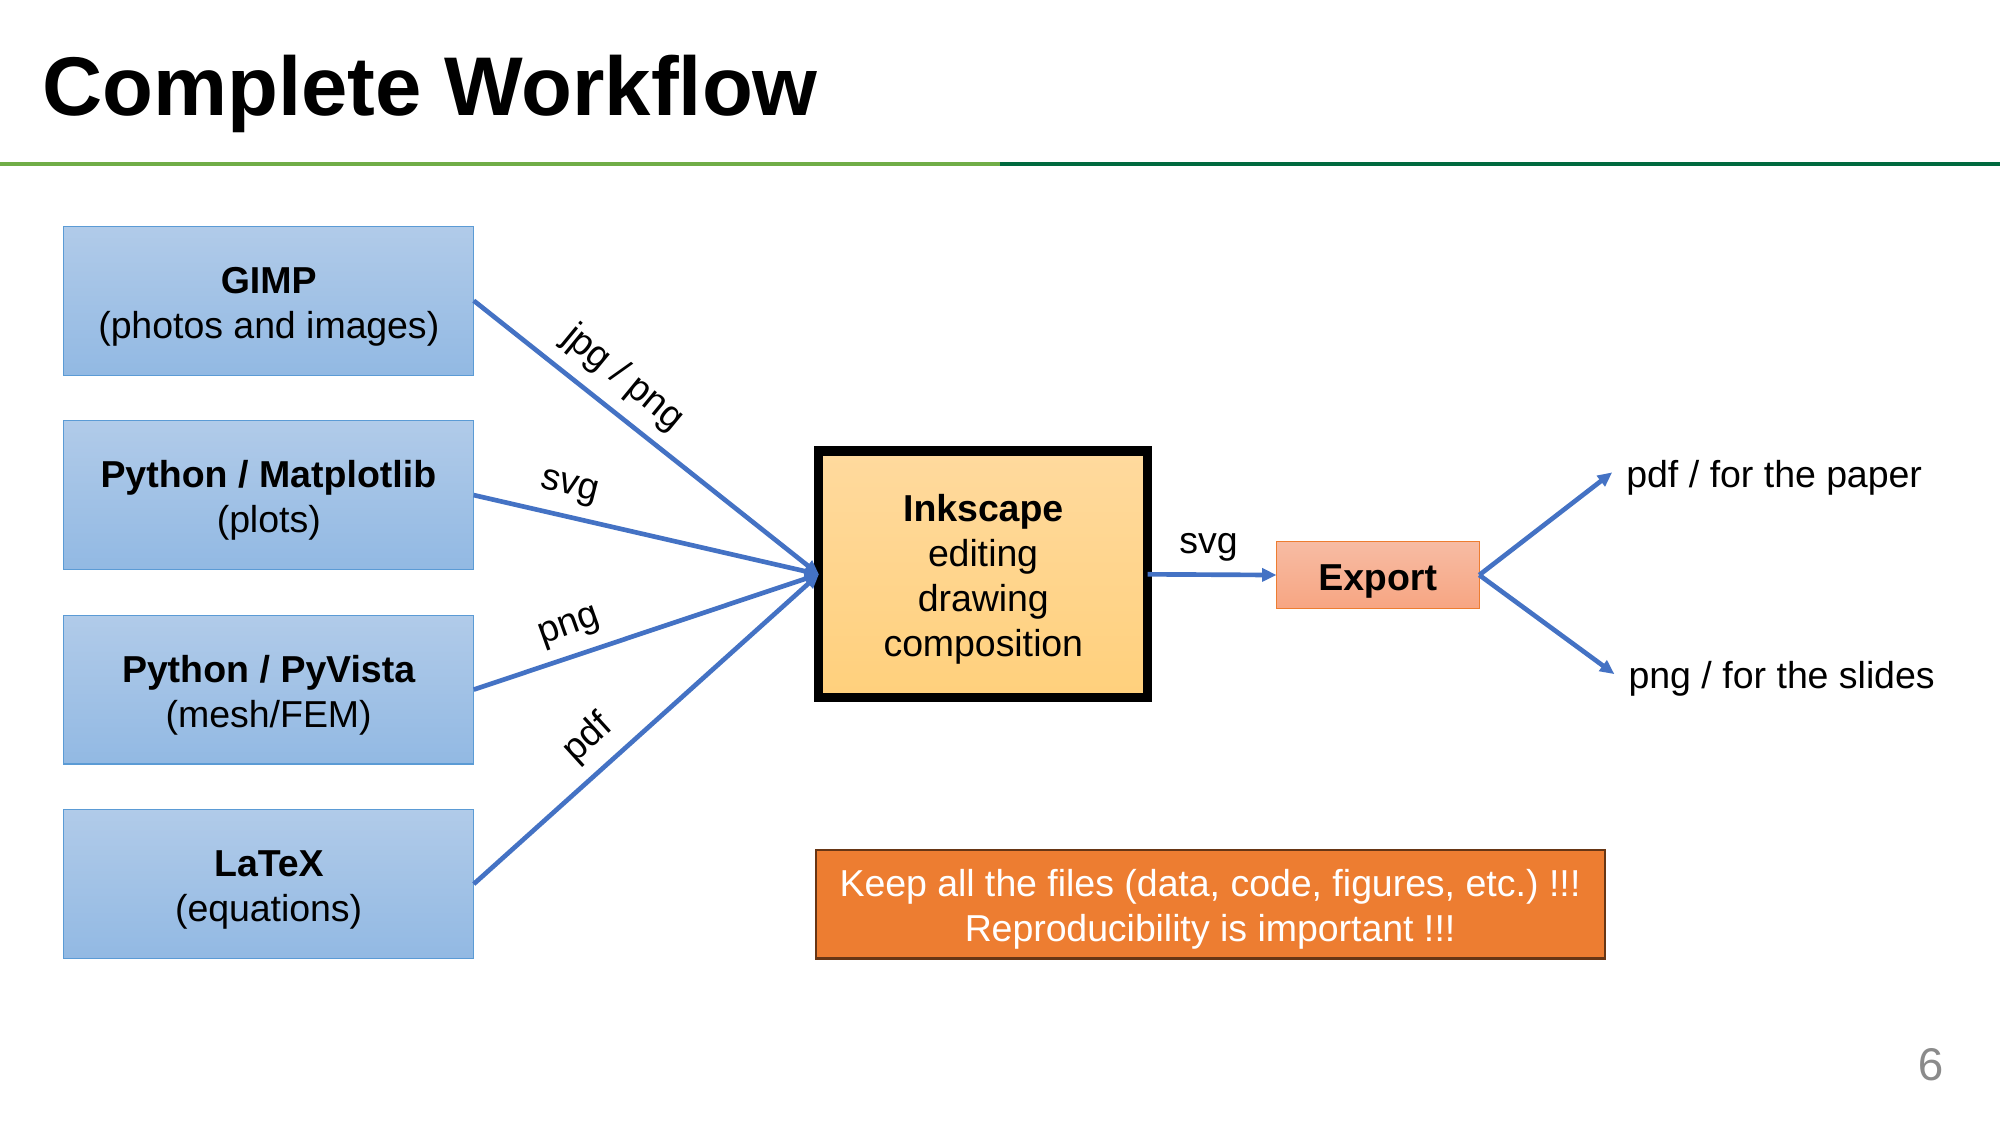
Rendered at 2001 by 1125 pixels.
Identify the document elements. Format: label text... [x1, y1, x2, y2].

text_box Keep all the files (data, code, figures, etc.) !!! Reproducibility is important !!! [815, 850, 1605, 959]
text_box Python / Matplotlib (plots) [63, 420, 474, 570]
text_box Inkscape editing drawing composition [818, 451, 1148, 698]
text_box LaTeX (equations) [63, 809, 474, 959]
text_box pdf / for the paper [1611, 442, 1938, 503]
text_box png [513, 575, 622, 664]
text_box jpg / png [540, 296, 713, 453]
text_box Python / PyVista (mesh/FEM) [63, 615, 474, 764]
text_box svg [1164, 508, 1253, 569]
text_box pdf [534, 685, 635, 785]
text_box png / for the slides [1614, 643, 1950, 704]
title Complete Workflow [27, 44, 1286, 133]
text_box GIMP (photos and images) [63, 226, 474, 376]
text_box Export [1276, 541, 1480, 609]
text_box svg [521, 440, 622, 520]
